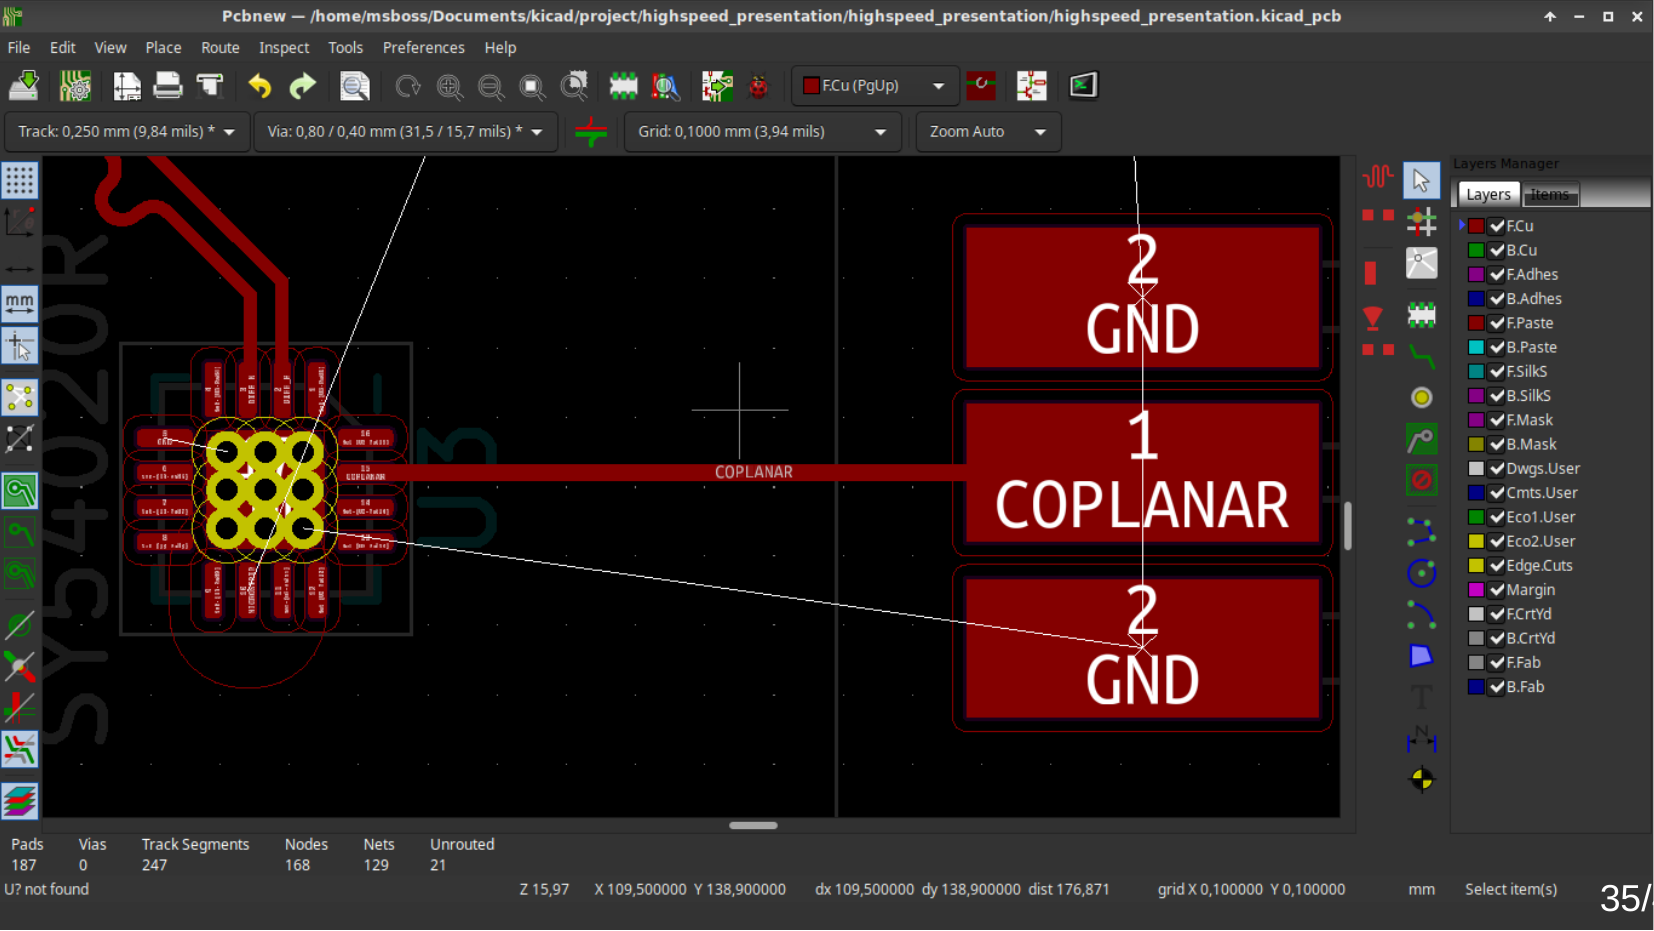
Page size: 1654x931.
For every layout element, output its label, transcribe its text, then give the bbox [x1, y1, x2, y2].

text_box 1/46 [1515, 870, 1649, 927]
picture [0, 1, 1652, 902]
